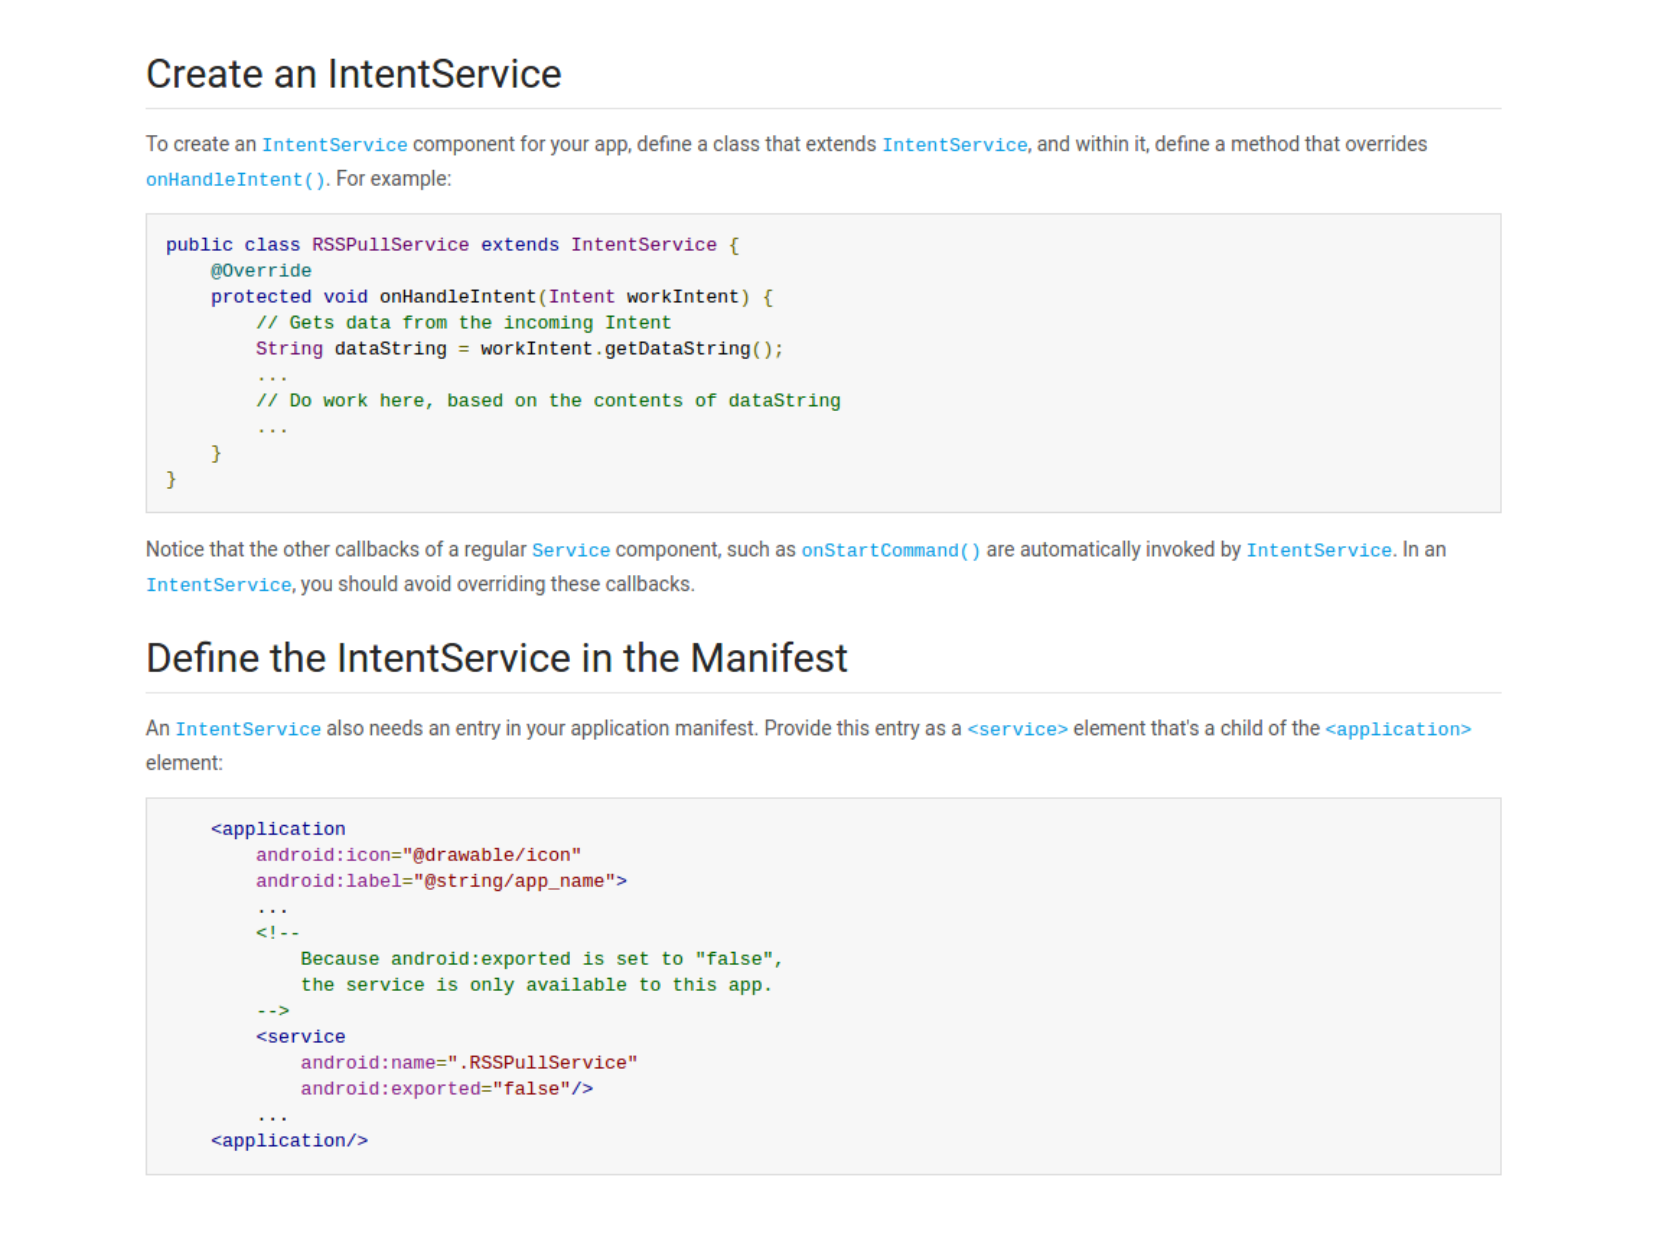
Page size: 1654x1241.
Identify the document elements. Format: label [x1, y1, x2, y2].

picture [104, 46, 1538, 1191]
